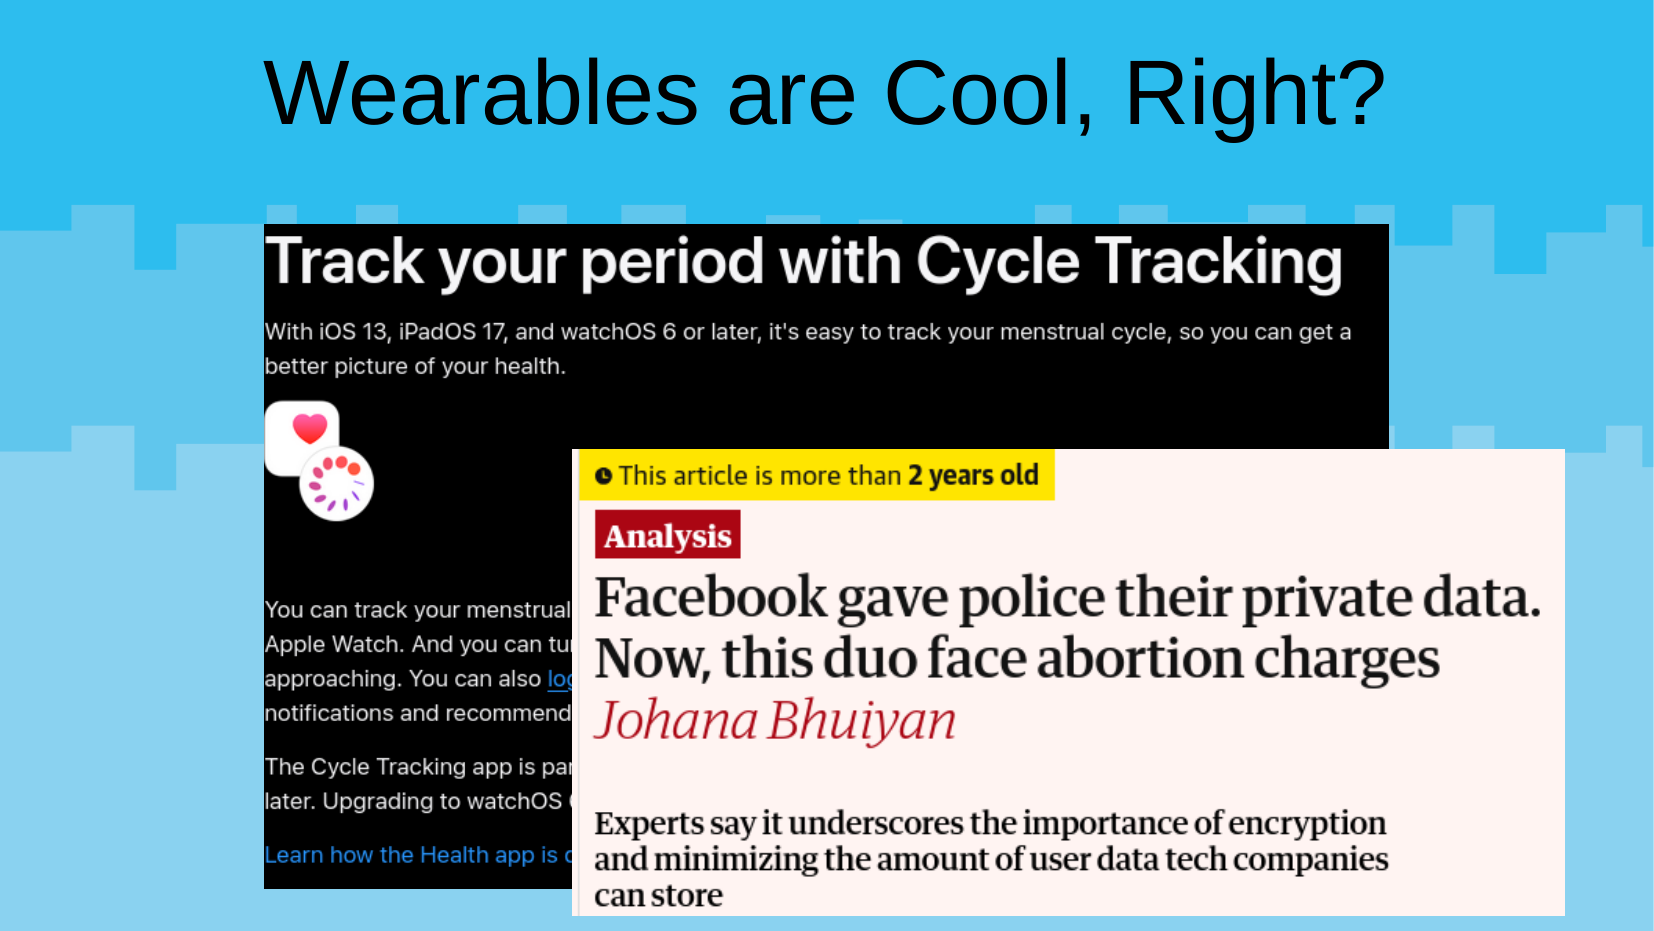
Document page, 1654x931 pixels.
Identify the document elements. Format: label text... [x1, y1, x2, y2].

title Wearables are Cool, Right? [82, 37, 1571, 148]
picture [0, 0, 1654, 931]
